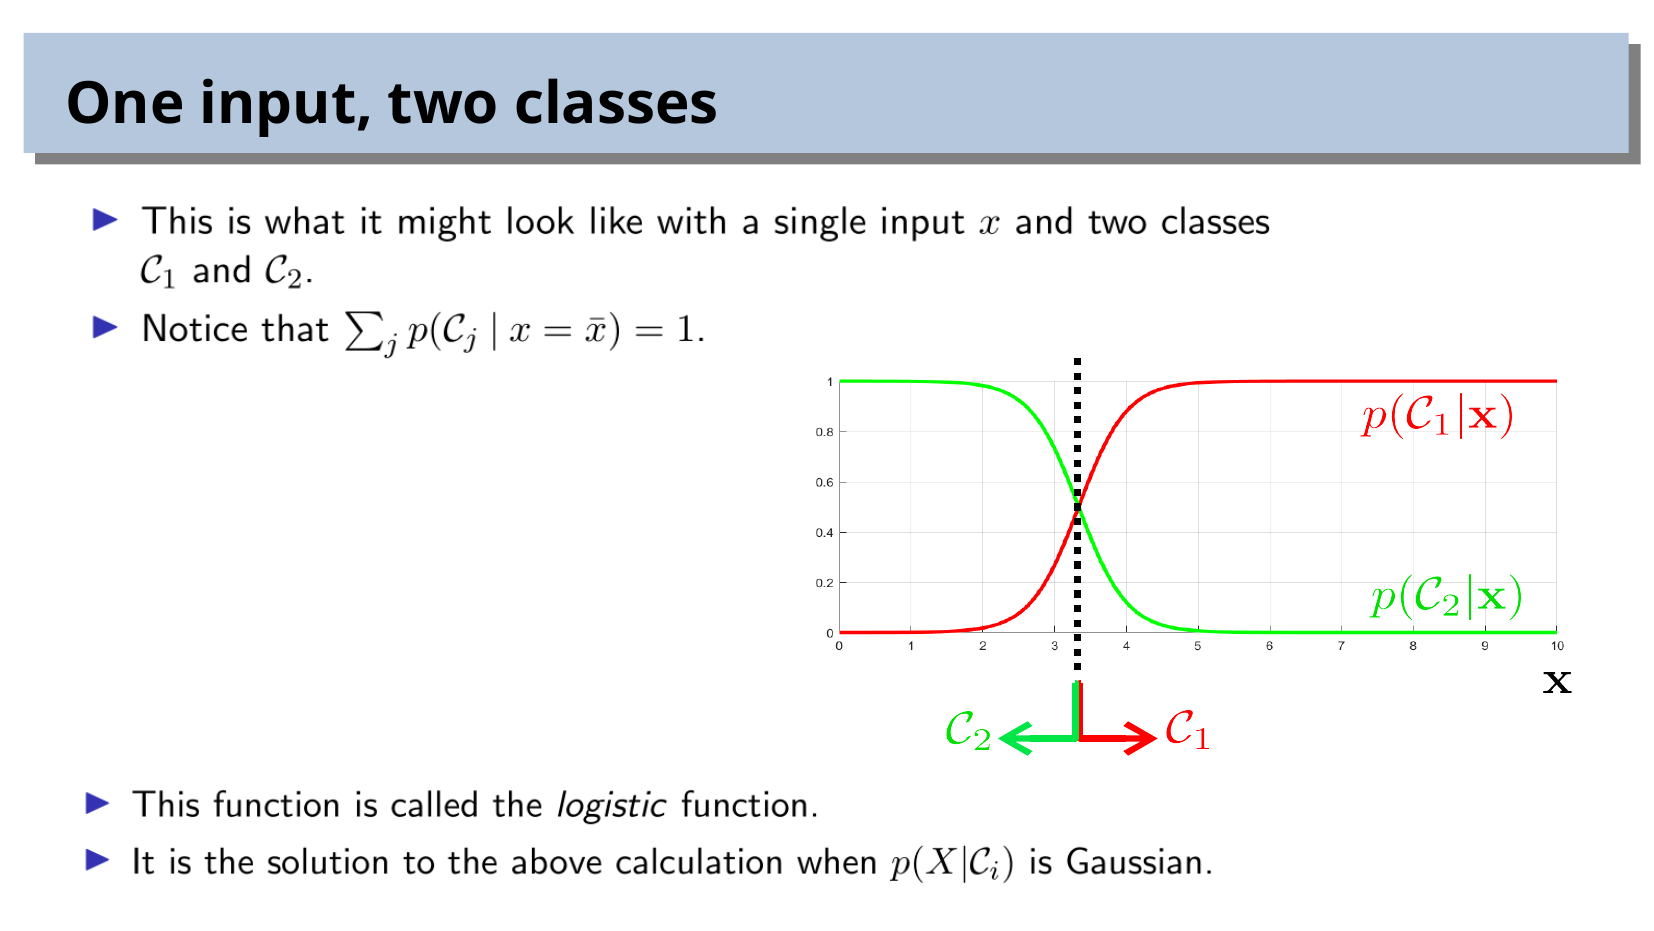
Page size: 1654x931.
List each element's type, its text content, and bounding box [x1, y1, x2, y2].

picture [1543, 672, 1572, 693]
picture [946, 711, 990, 751]
picture [86, 187, 1572, 658]
text_box One input, two classes [51, 54, 705, 135]
picture [75, 779, 1221, 888]
picture [1166, 710, 1209, 749]
text_box [23, 32, 1629, 153]
